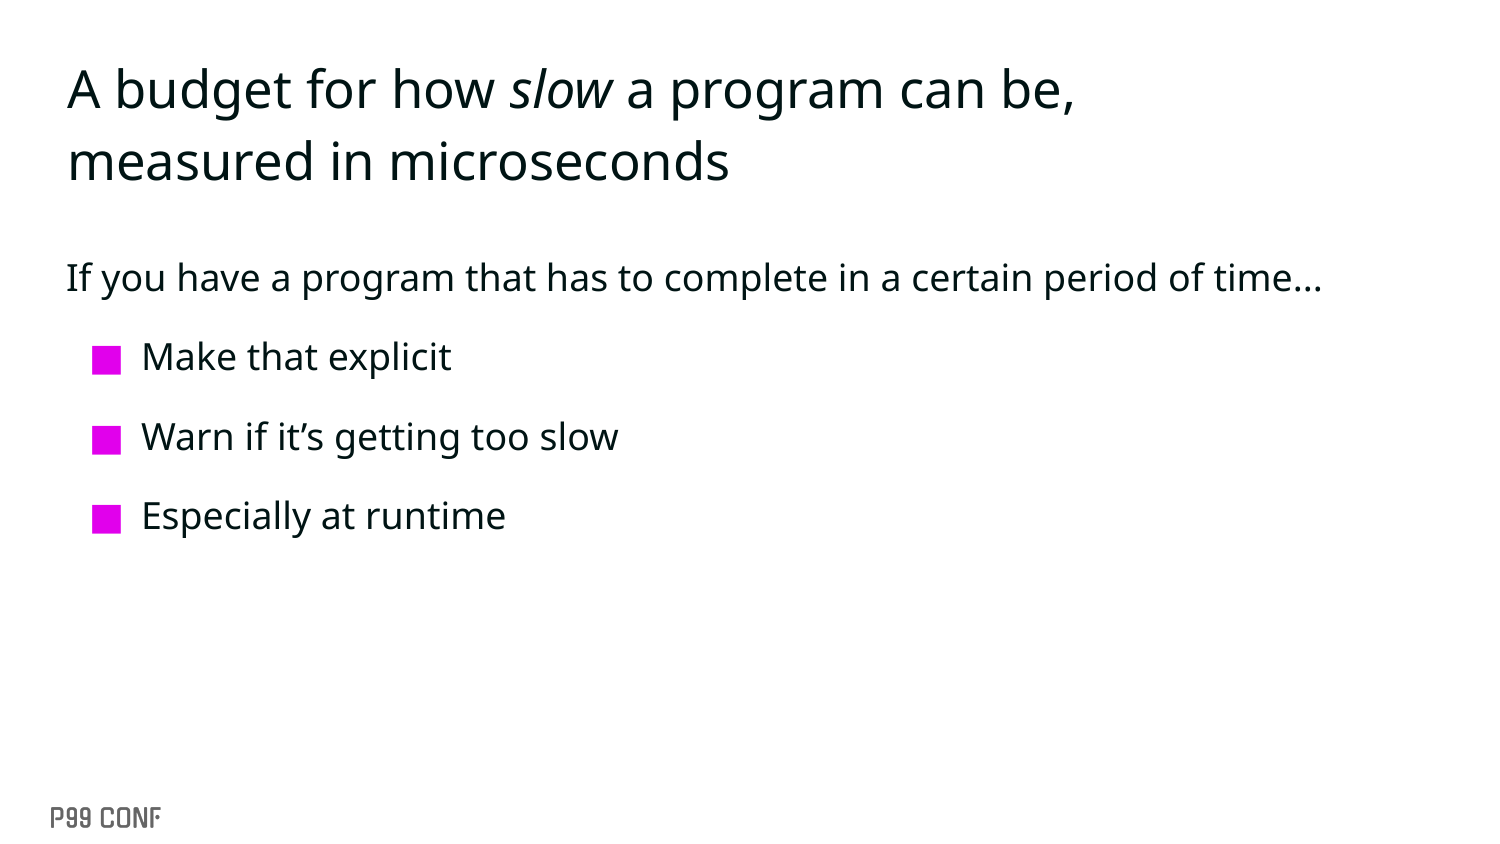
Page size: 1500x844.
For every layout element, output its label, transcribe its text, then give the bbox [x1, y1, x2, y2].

title A budget for how slow a program can be, measured in microseconds [52, 37, 1451, 214]
list If you have a program that has to complete in a certain period of time... Make that explicit Warn if it’s getting too slow Especially at runtime [51, 228, 1449, 789]
picture [51, 807, 161, 828]
